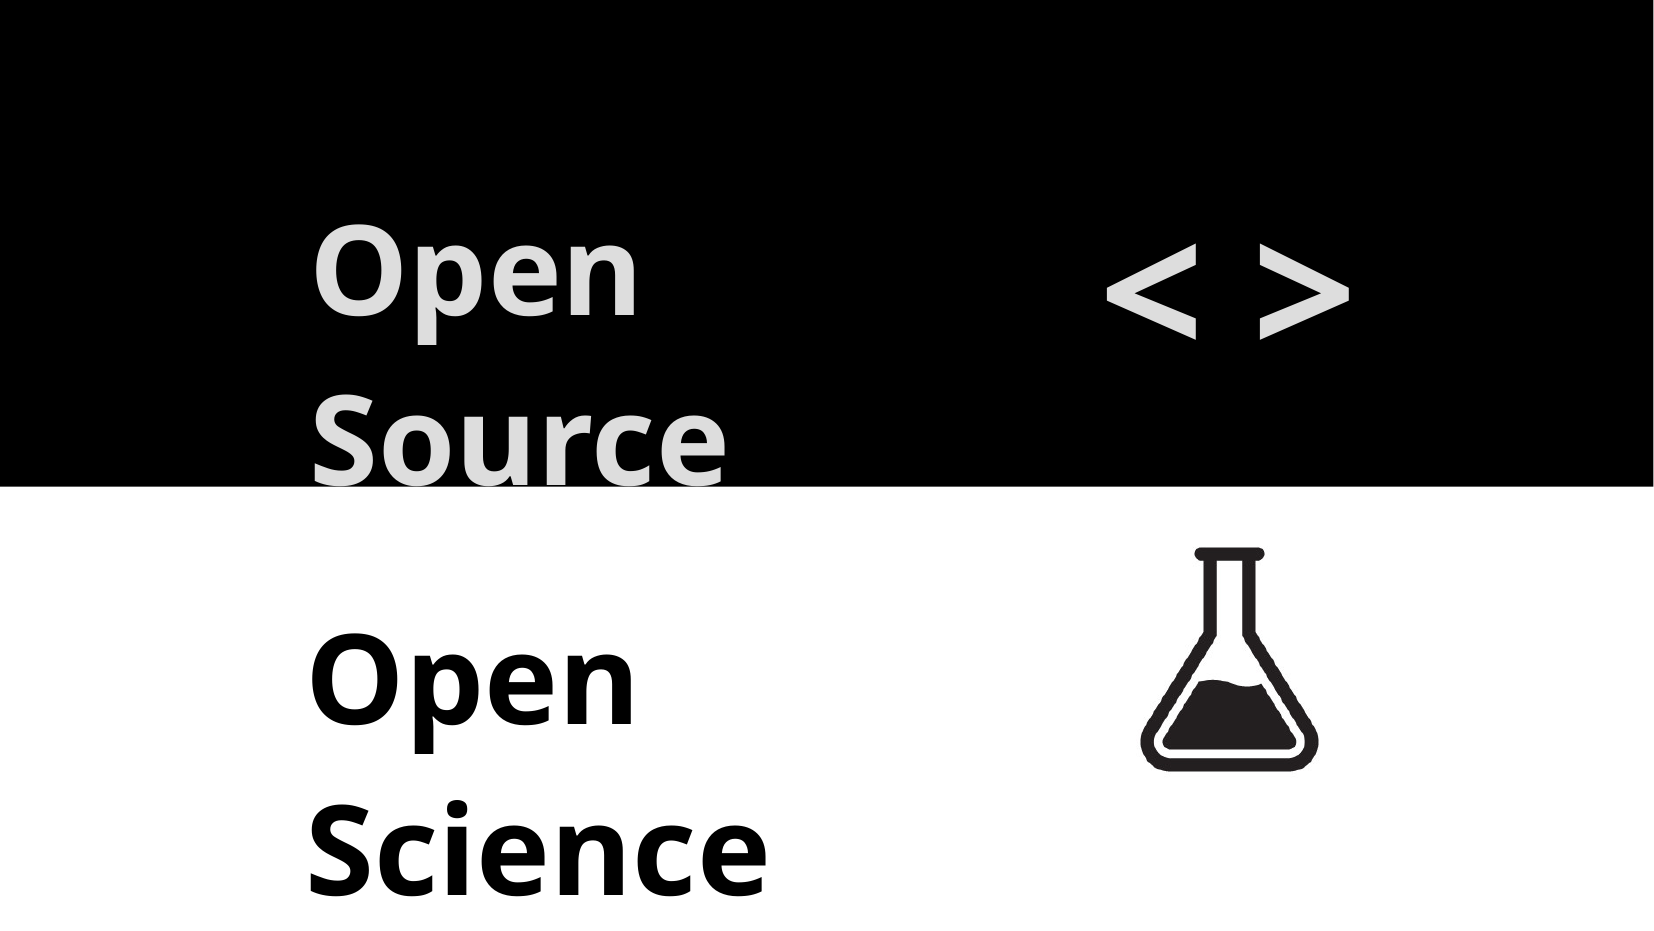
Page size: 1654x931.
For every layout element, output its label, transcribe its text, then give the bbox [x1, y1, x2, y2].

picture [1095, 489, 1359, 829]
text_box [0, 0, 1654, 487]
text_box Open Science [290, 583, 1095, 724]
text_box Open Source [294, 174, 1076, 338]
text_box < > [1084, 154, 1379, 353]
